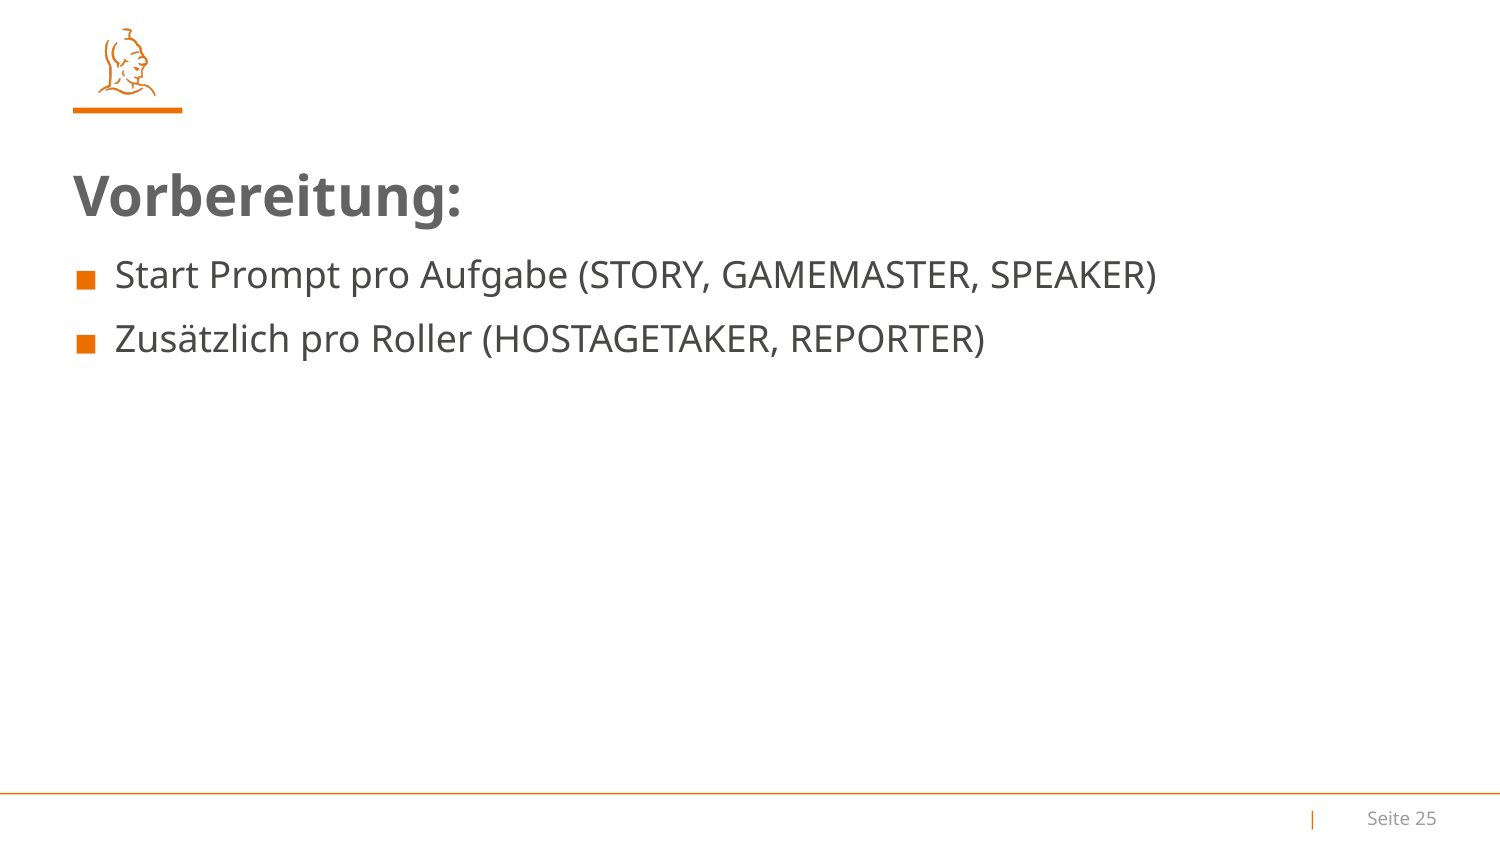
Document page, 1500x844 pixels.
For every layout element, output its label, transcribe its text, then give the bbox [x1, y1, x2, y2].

list Start Prompt pro Aufgabe (STORY, GAMEMASTER, SPEAKER) Zusätzlich pro Roller (HOSTAGETAKER, REPORTER) [62, 245, 1253, 775]
list Vorbereitung: [62, 155, 1230, 237]
picture [95, 26, 158, 98]
